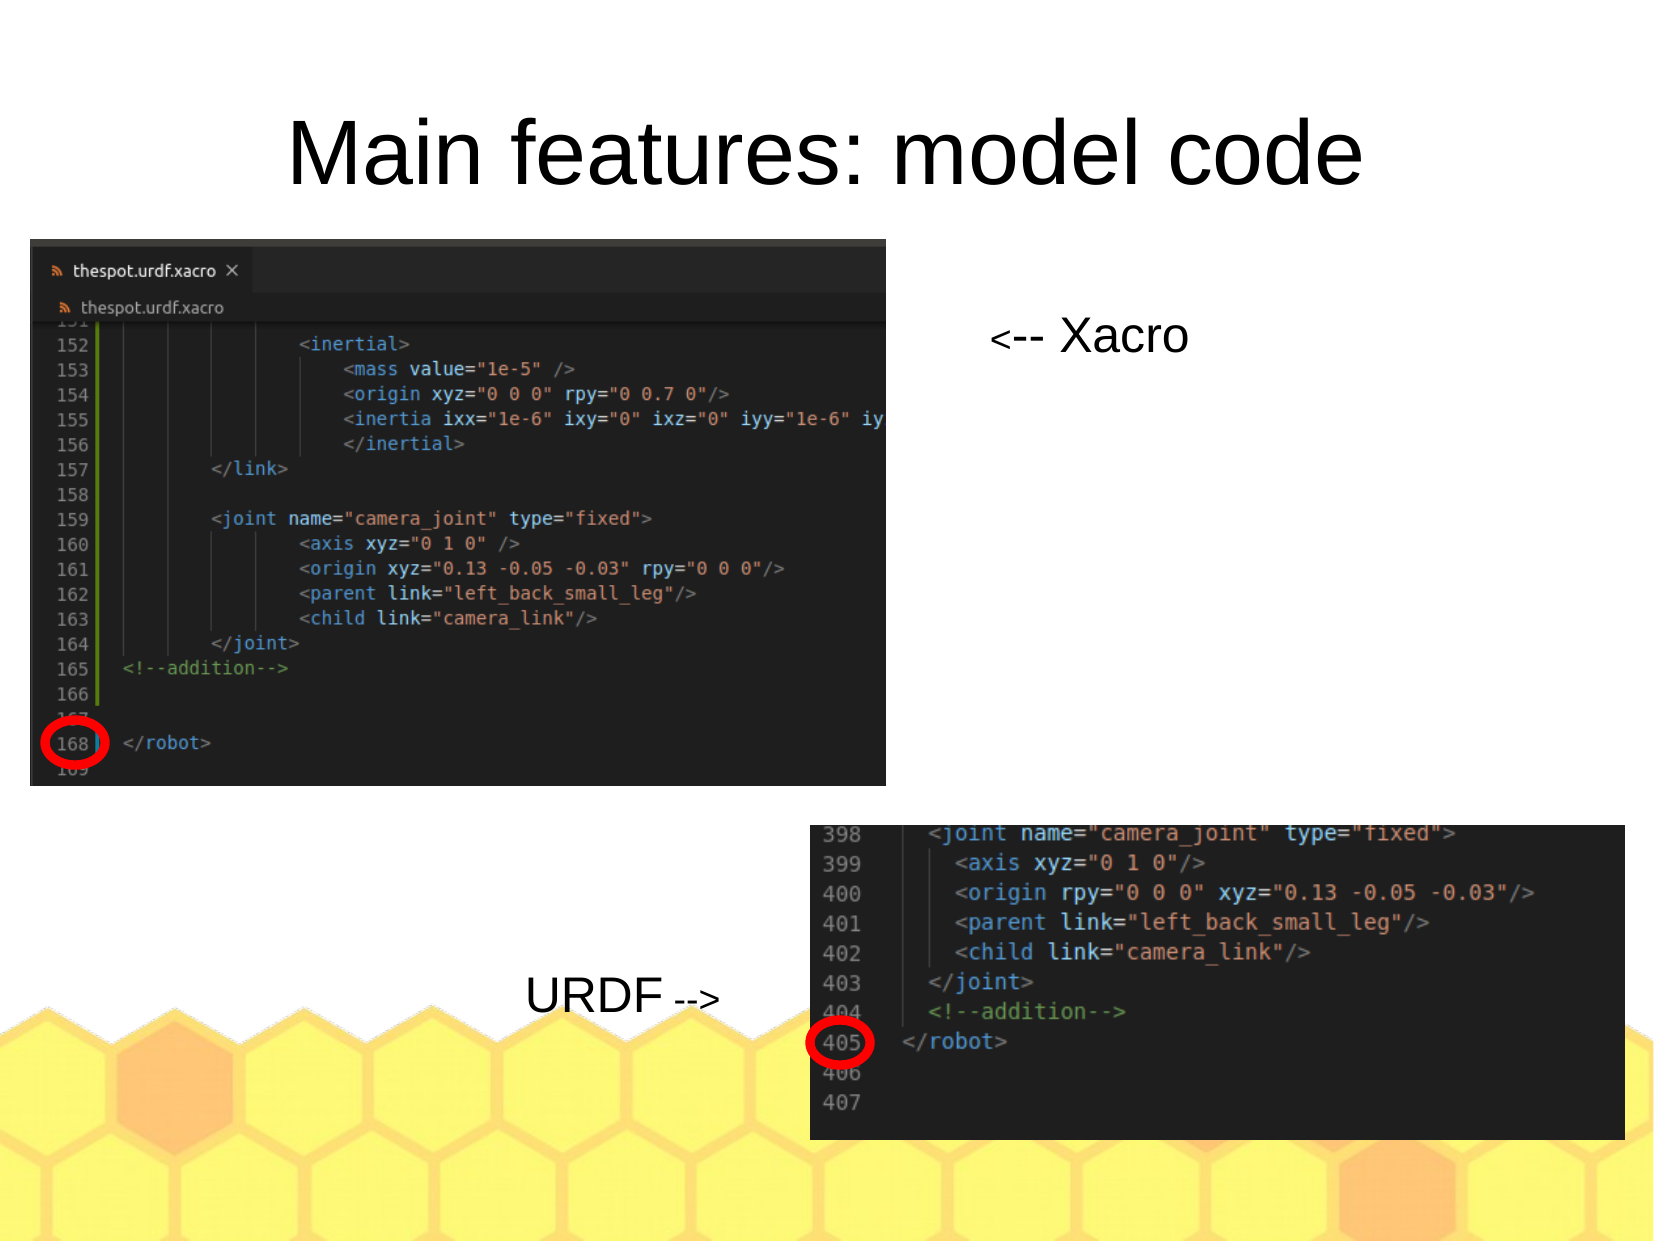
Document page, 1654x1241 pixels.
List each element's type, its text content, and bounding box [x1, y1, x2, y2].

text_box [810, 1020, 871, 1066]
text_box URDF --> [510, 960, 781, 1031]
text_box <-- Xacro [975, 300, 1246, 371]
text_box [45, 720, 106, 766]
title Main features: model code [82, 49, 1571, 257]
picture [30, 239, 886, 786]
picture [0, 825, 1654, 1241]
